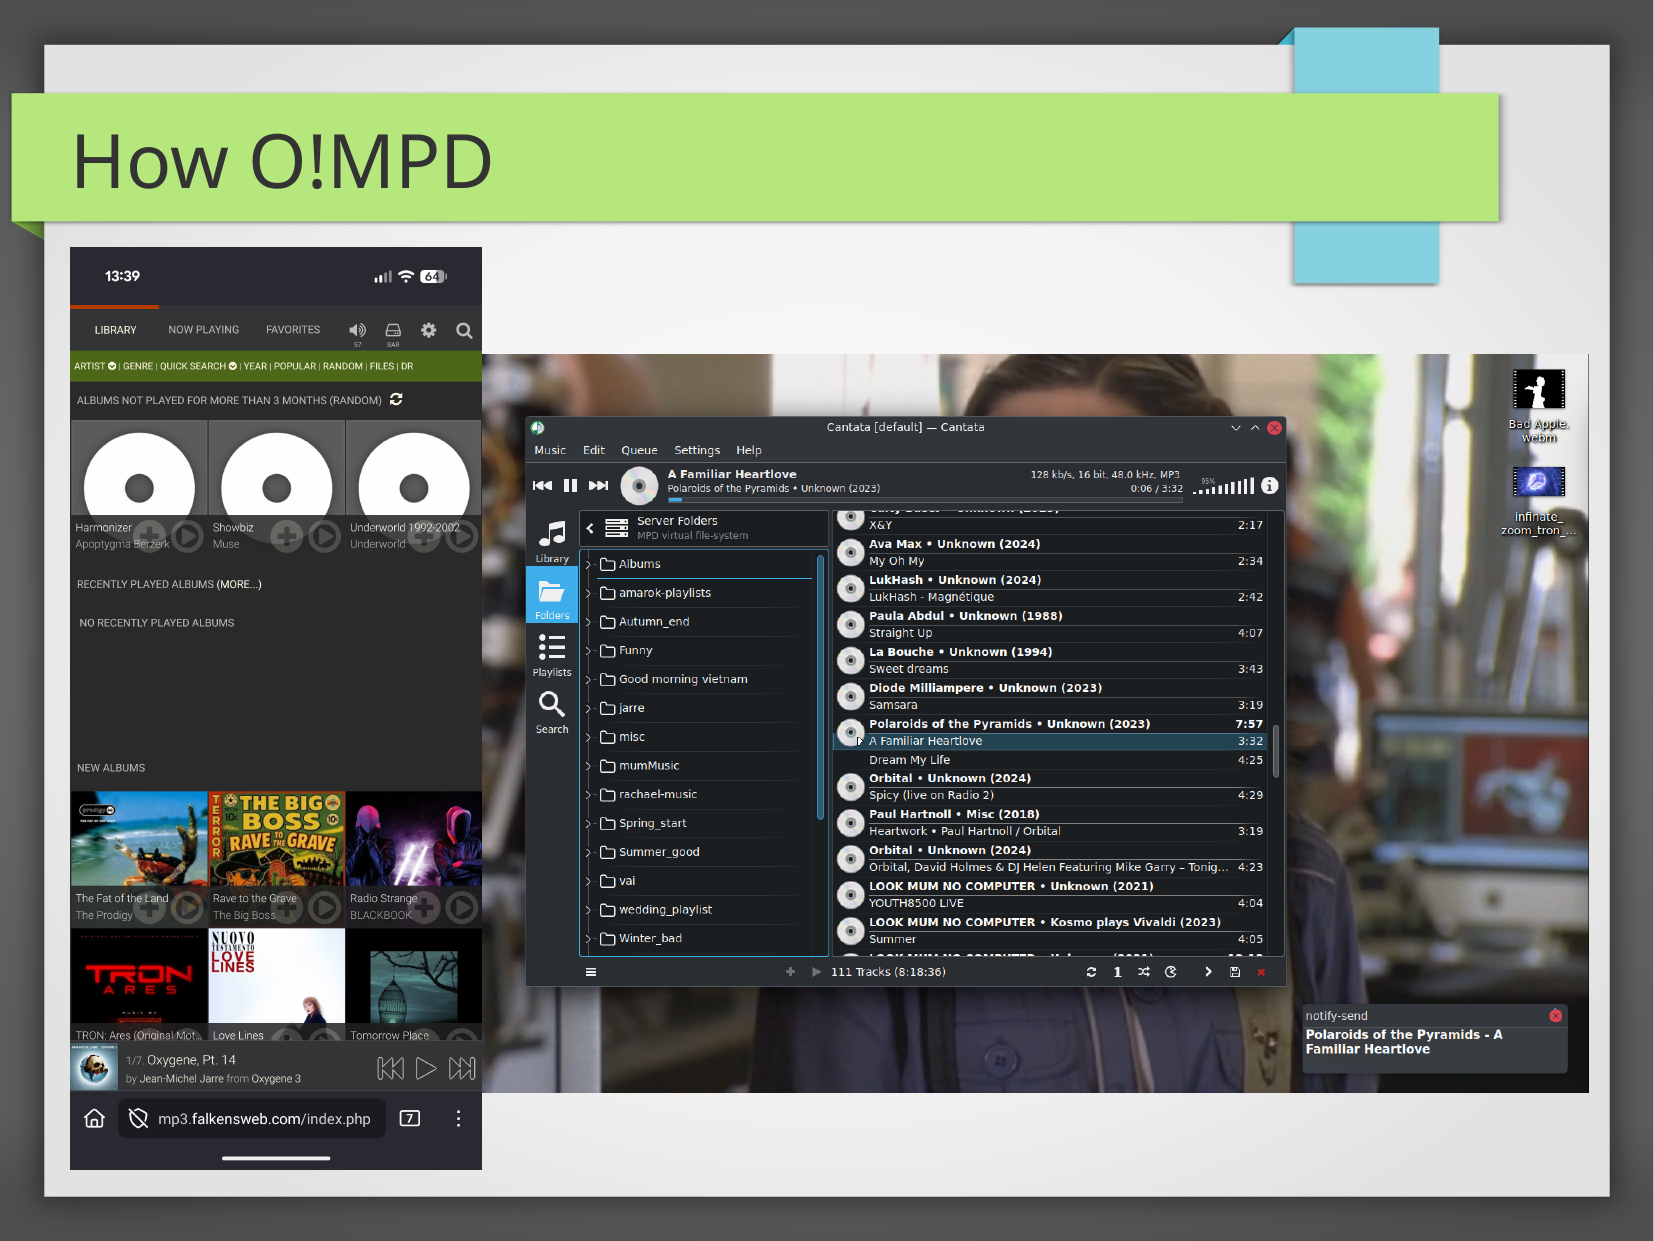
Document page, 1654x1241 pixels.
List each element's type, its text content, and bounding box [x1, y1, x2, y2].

title How O!MPD [70, 106, 1229, 213]
picture [0, 0, 1654, 1241]
